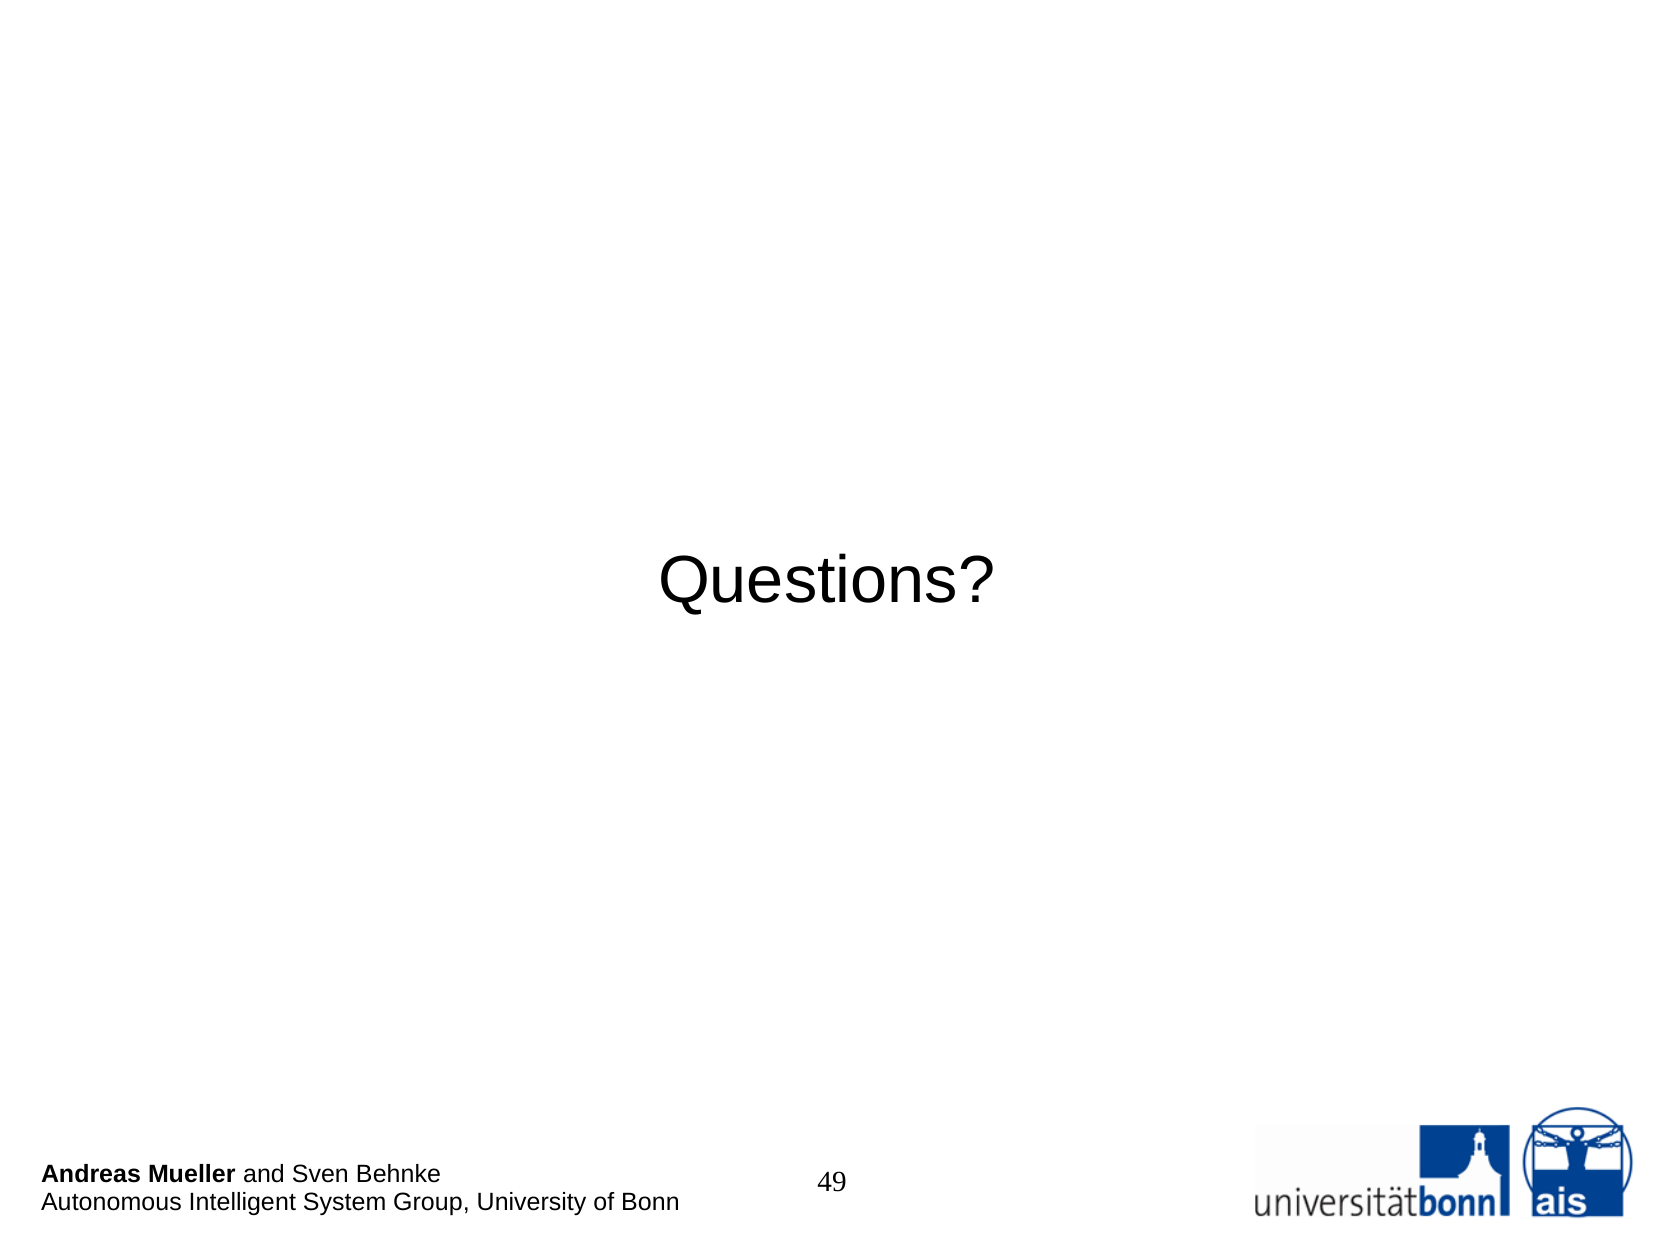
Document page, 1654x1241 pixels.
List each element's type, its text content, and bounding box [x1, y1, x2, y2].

subtitle Questions? [82, 49, 1571, 1109]
picture [1255, 1106, 1635, 1220]
